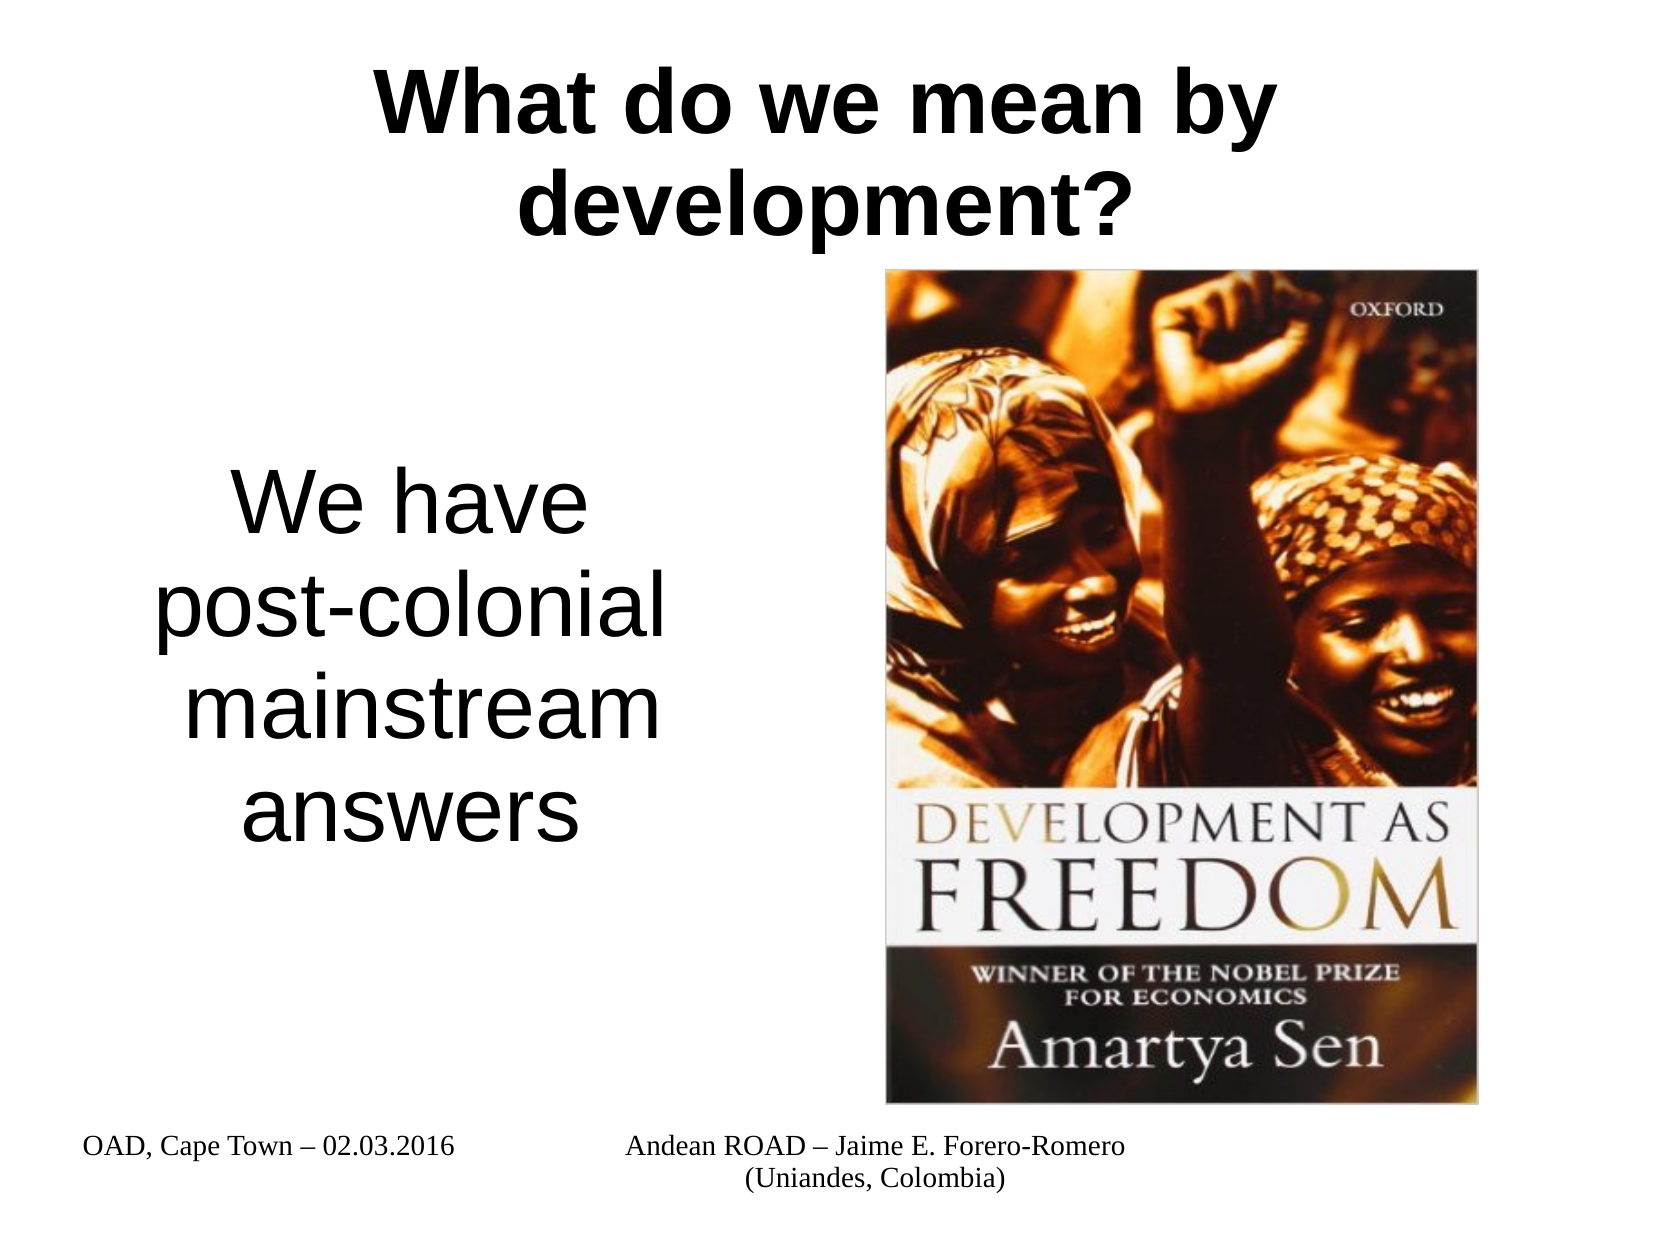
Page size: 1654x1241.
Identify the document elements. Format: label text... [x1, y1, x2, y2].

title We have post-colonial mainstream answers [45, 450, 803, 862]
picture [885, 269, 1479, 1105]
title What do we mean by development? [82, 49, 1571, 257]
